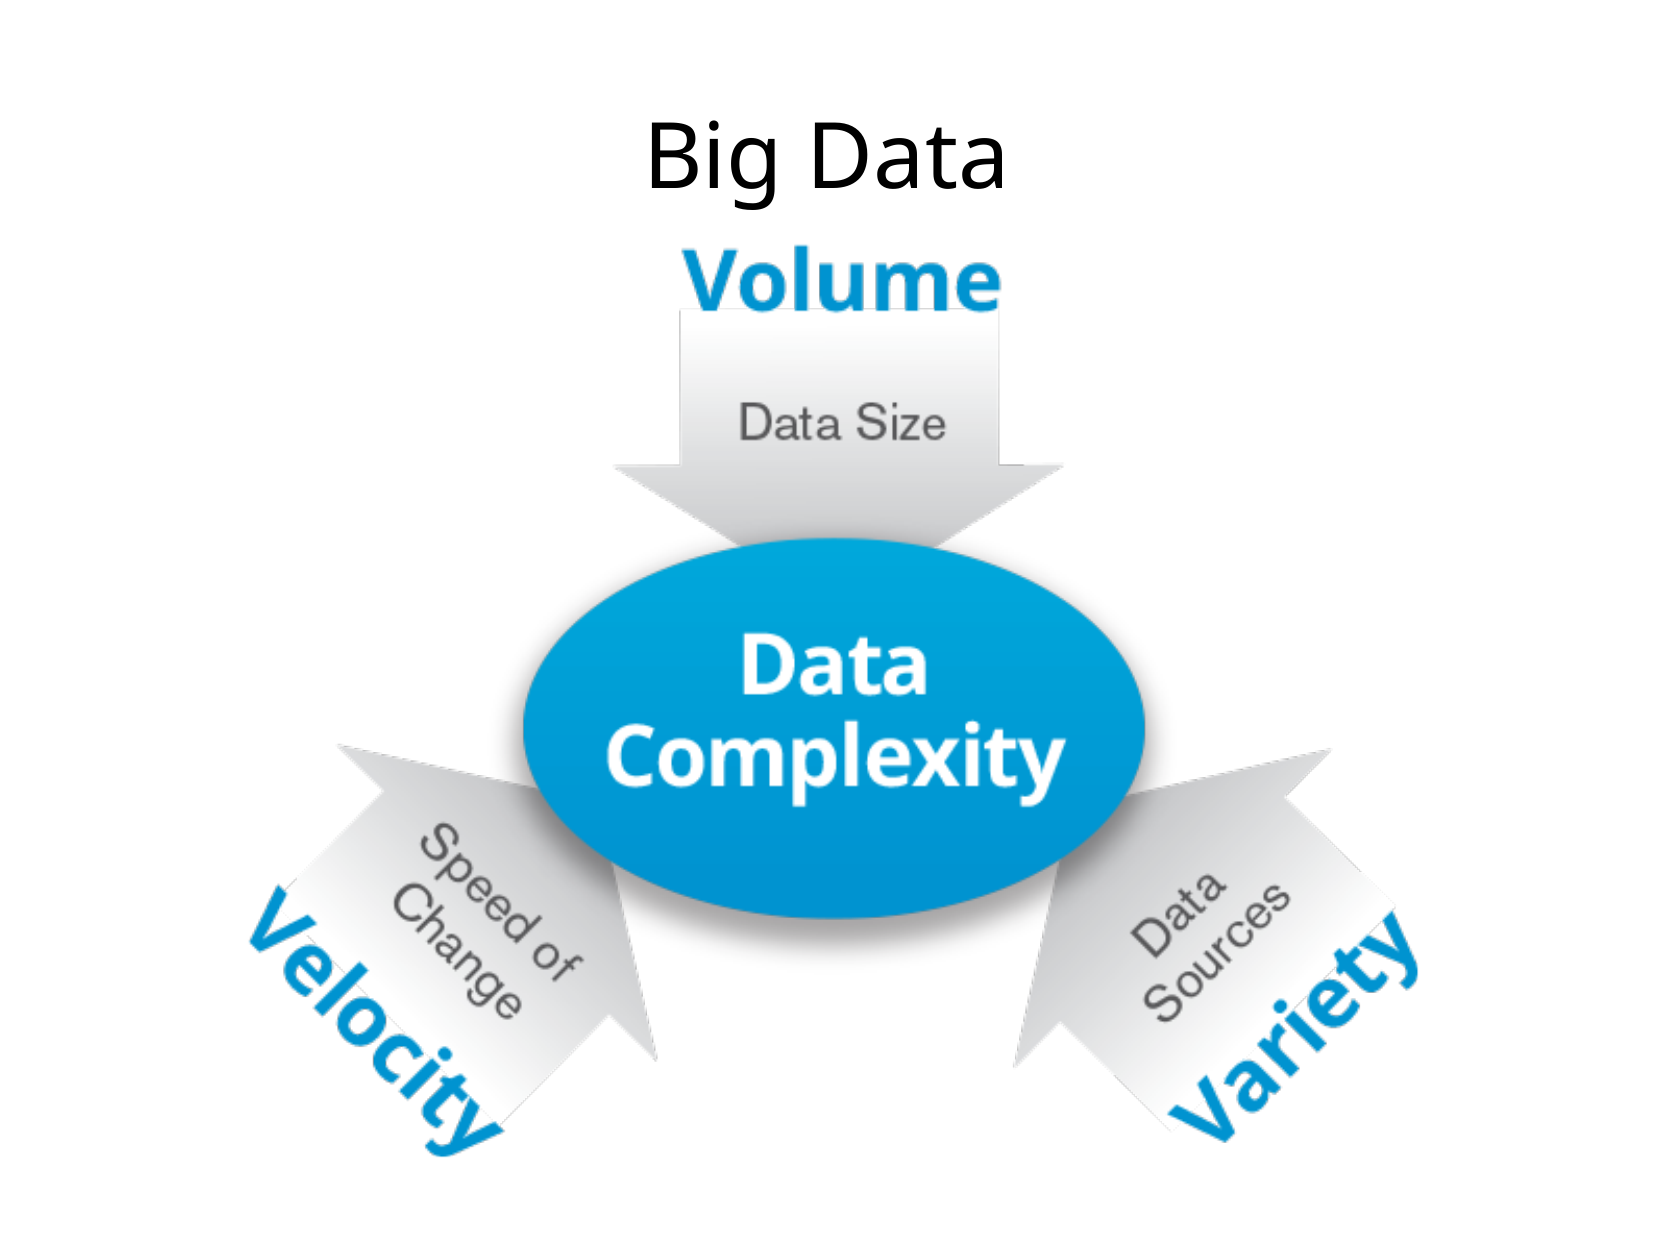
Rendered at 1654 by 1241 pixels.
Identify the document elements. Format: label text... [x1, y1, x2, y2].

picture [205, 230, 1456, 1193]
title Big Data [82, 49, 1571, 257]
